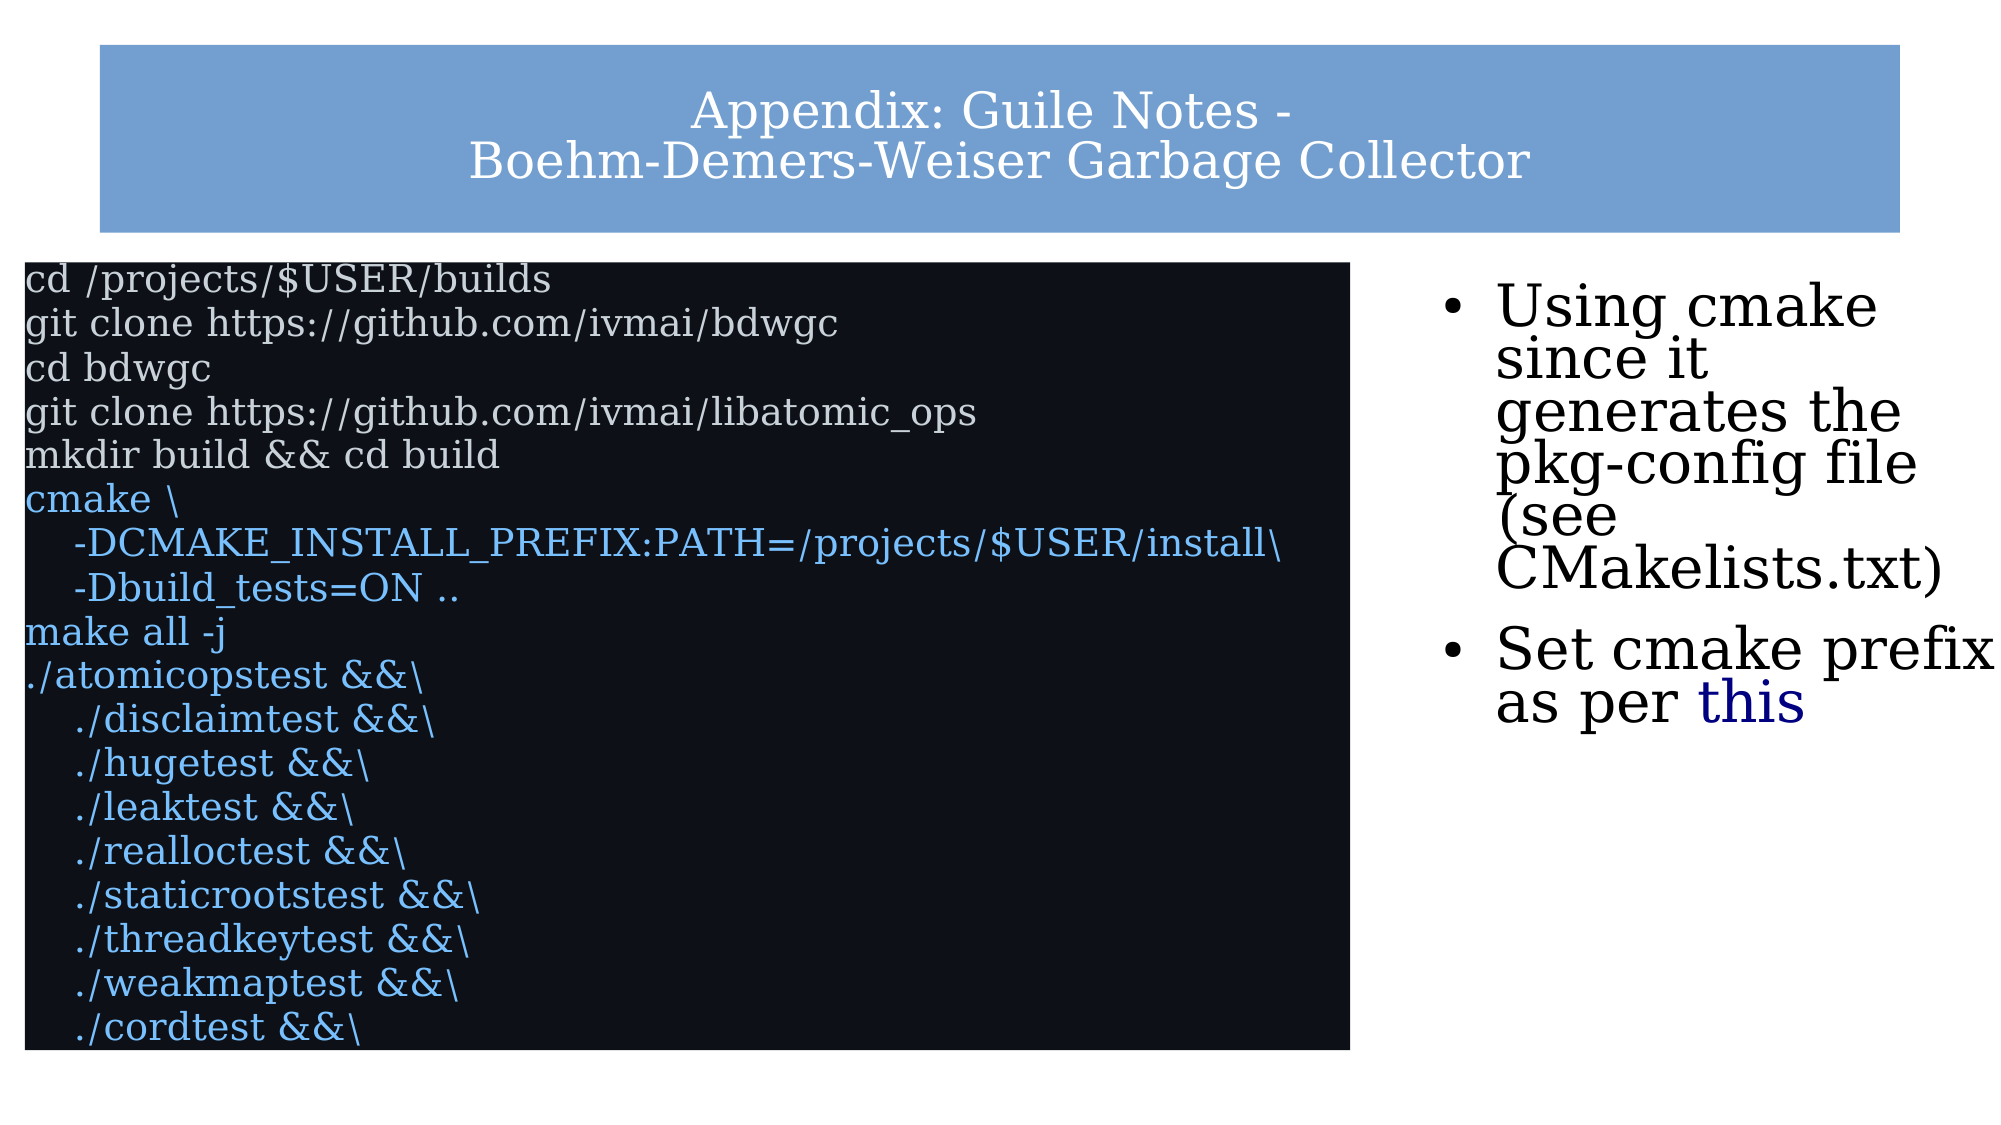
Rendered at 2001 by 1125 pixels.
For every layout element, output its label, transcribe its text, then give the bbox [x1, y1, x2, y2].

list Using cmake since it generates the pkg-config file (see CMakelists.txt) Set cmake prefix as per this [1425, 284, 2000, 938]
title Appendix: Guile Notes - Boehm-Demers-Weiser Garbage Collector [99, 44, 1900, 233]
list cd /projects/$USER/builds git clone https://github.com/ivmai/bdwgc cd bdwgc git clone https://github.com/ivmai/libatomic_ops mkdir build && cd build cmake \ -DCMAKE_INSTALL_PREFIX:PATH=/projects/$USER/install\ -Dbuild_tests=ON .. make all -j ./atomicopstest &&\ ./disclaimtest &&\ ./hugetest &&\ ./leaktest &&\ ./realloctest &&\ ./staticrootstest &&\ ./threadkeytest &&\ ./weakmaptest &&\ ./cordtest &&\ [24, 262, 1351, 1051]
